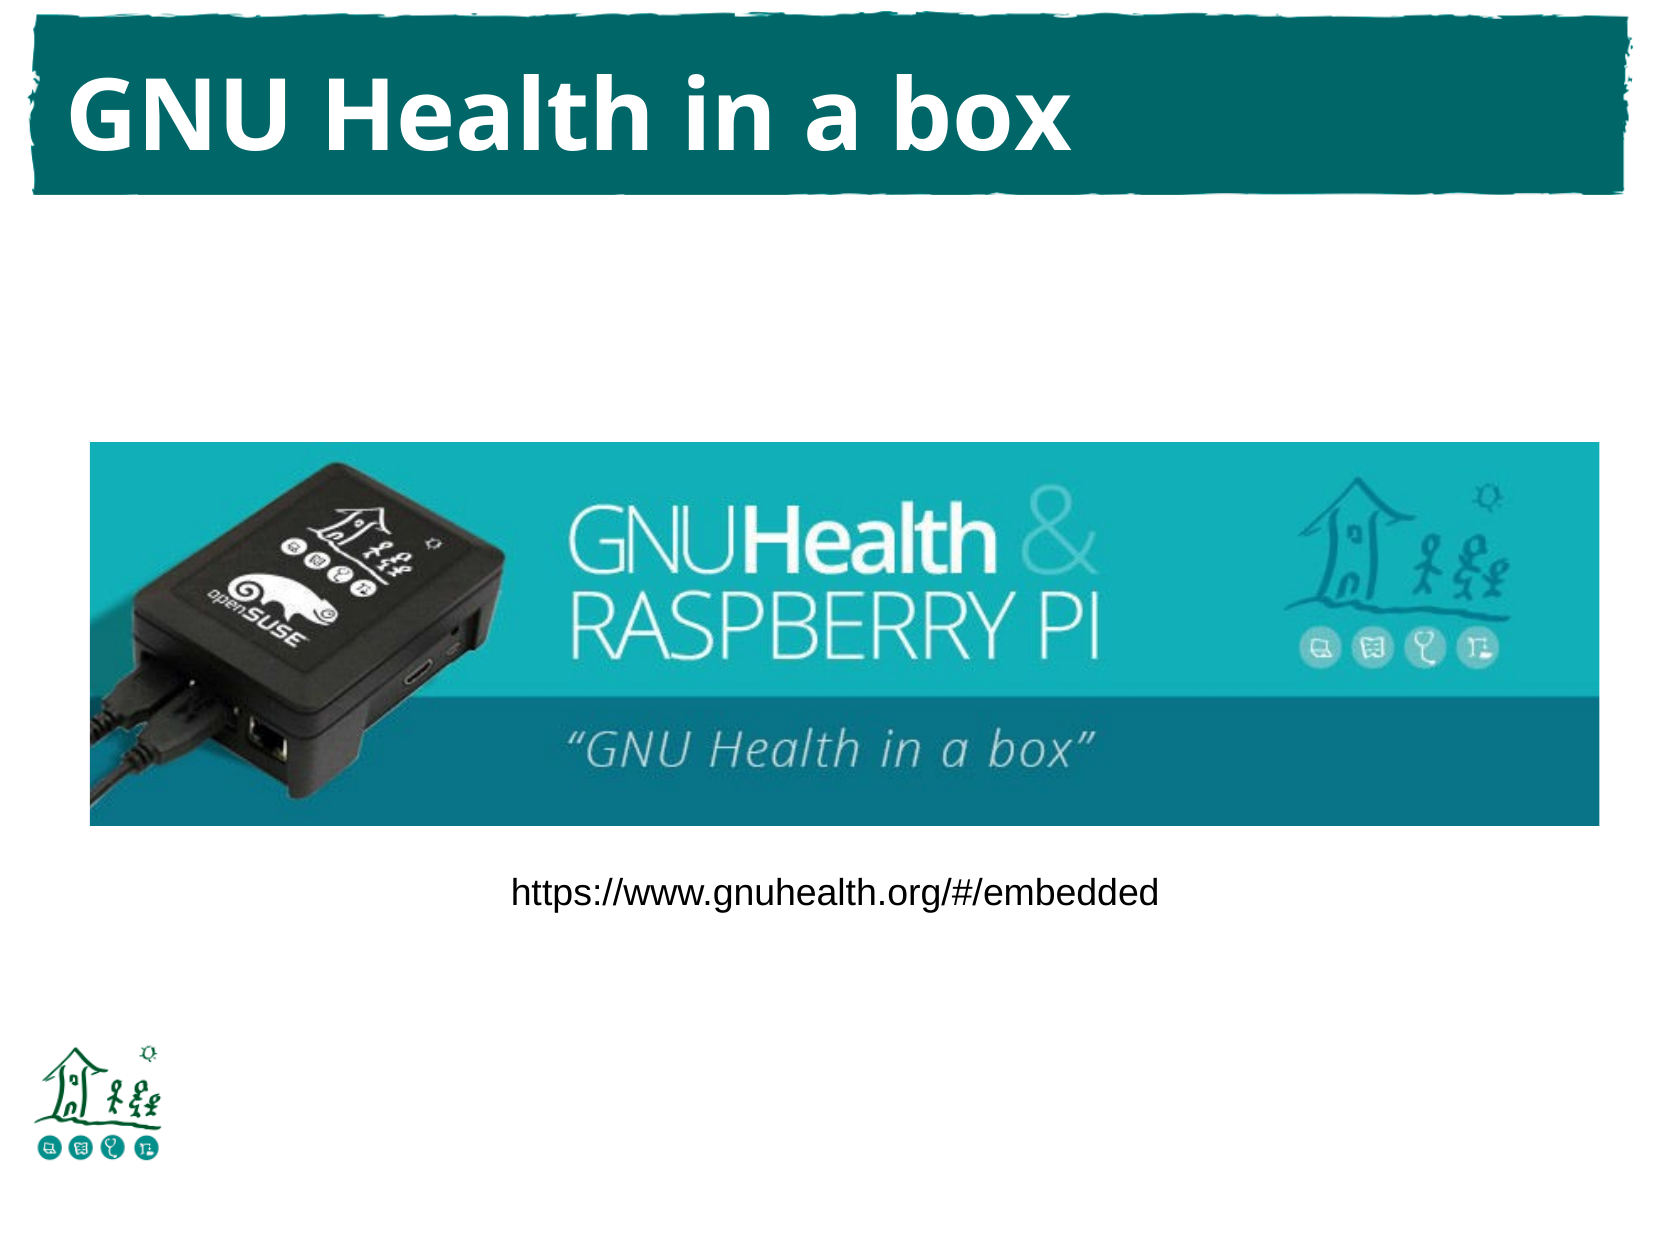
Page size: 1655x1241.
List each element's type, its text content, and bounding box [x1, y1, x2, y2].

text_box https://www.gnuhealth.org/#/embedded [496, 864, 1229, 964]
text_box [90, 443, 1599, 825]
picture [0, 0, 1654, 1211]
title GNU Health in a box [48, 50, 1607, 171]
